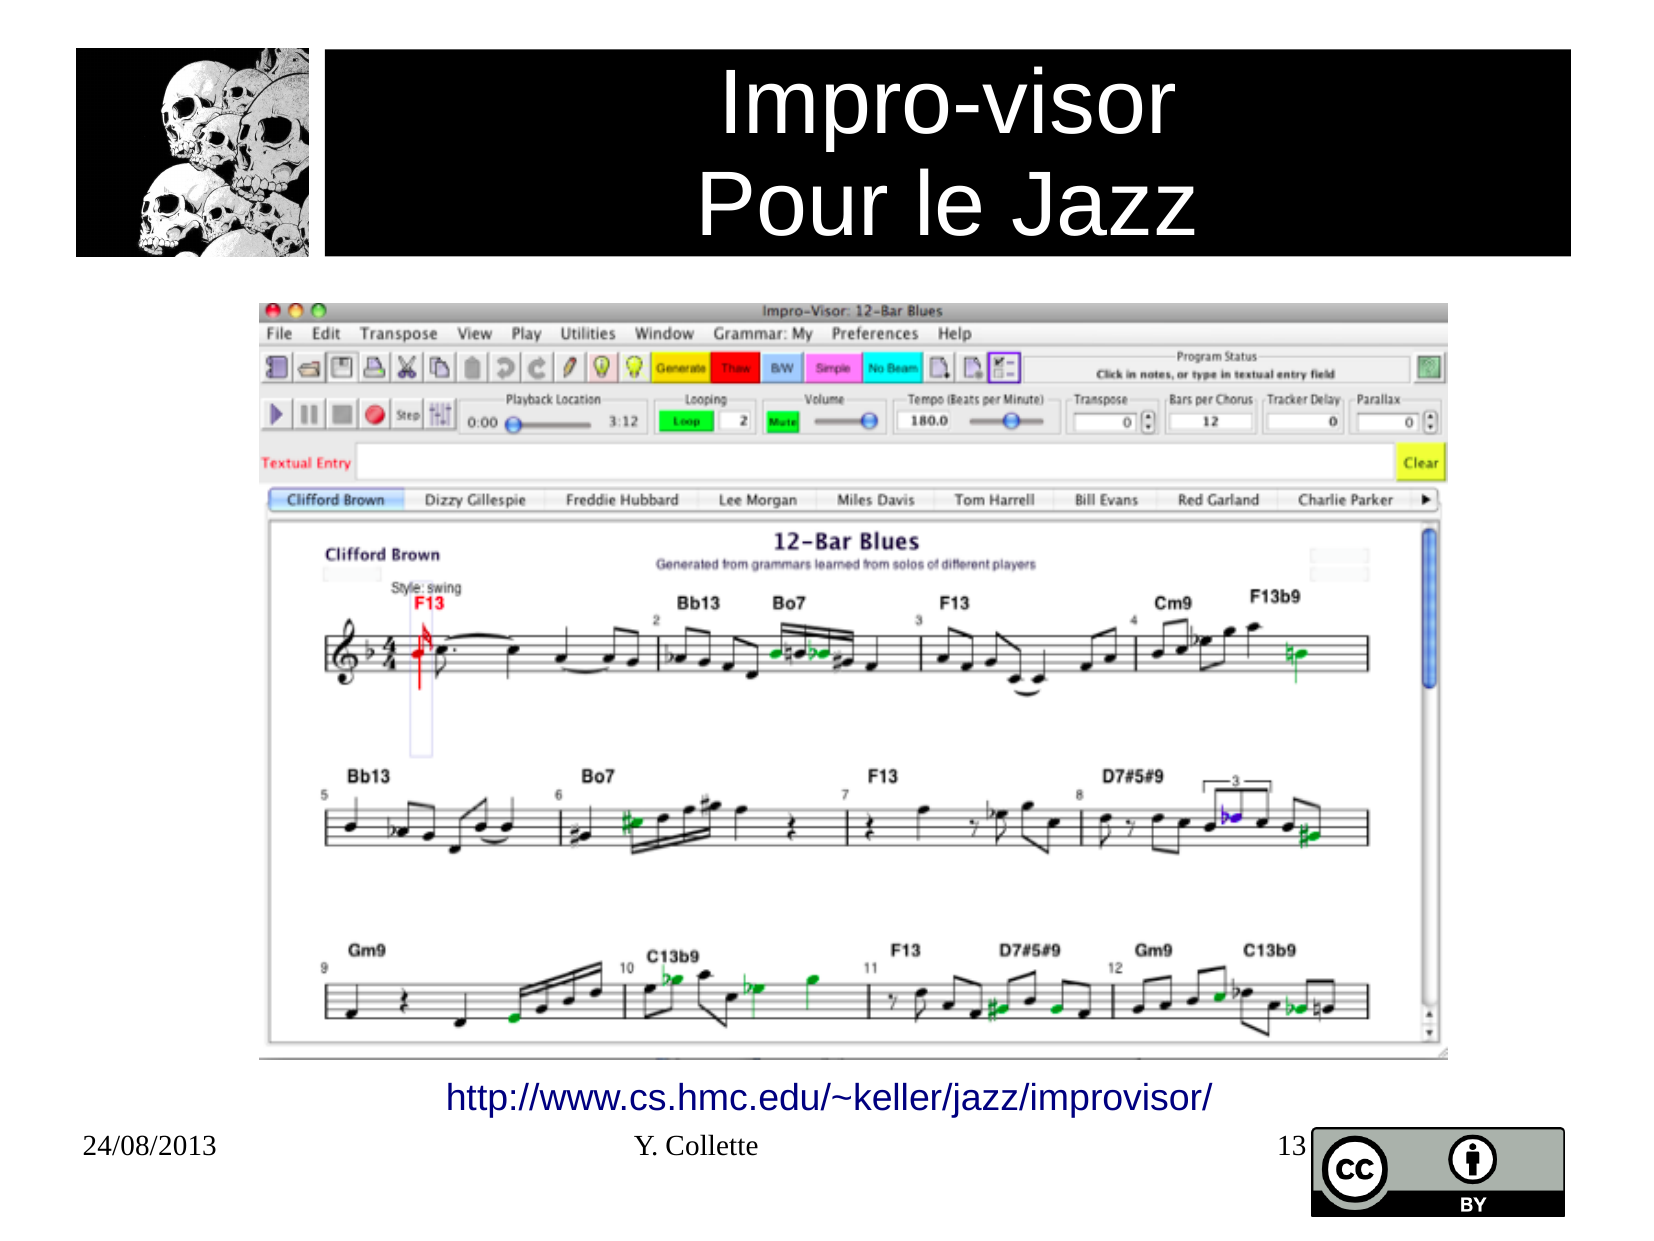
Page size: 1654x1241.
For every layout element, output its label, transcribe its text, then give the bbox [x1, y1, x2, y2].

picture [1311, 1127, 1565, 1217]
text_box http://www.cs.hmc.edu/~keller/jazz/improvisor/ [431, 1068, 1235, 1126]
picture [76, 48, 309, 257]
picture [259, 303, 1448, 1060]
title Impro-visor Pour le Jazz [324, 49, 1571, 257]
